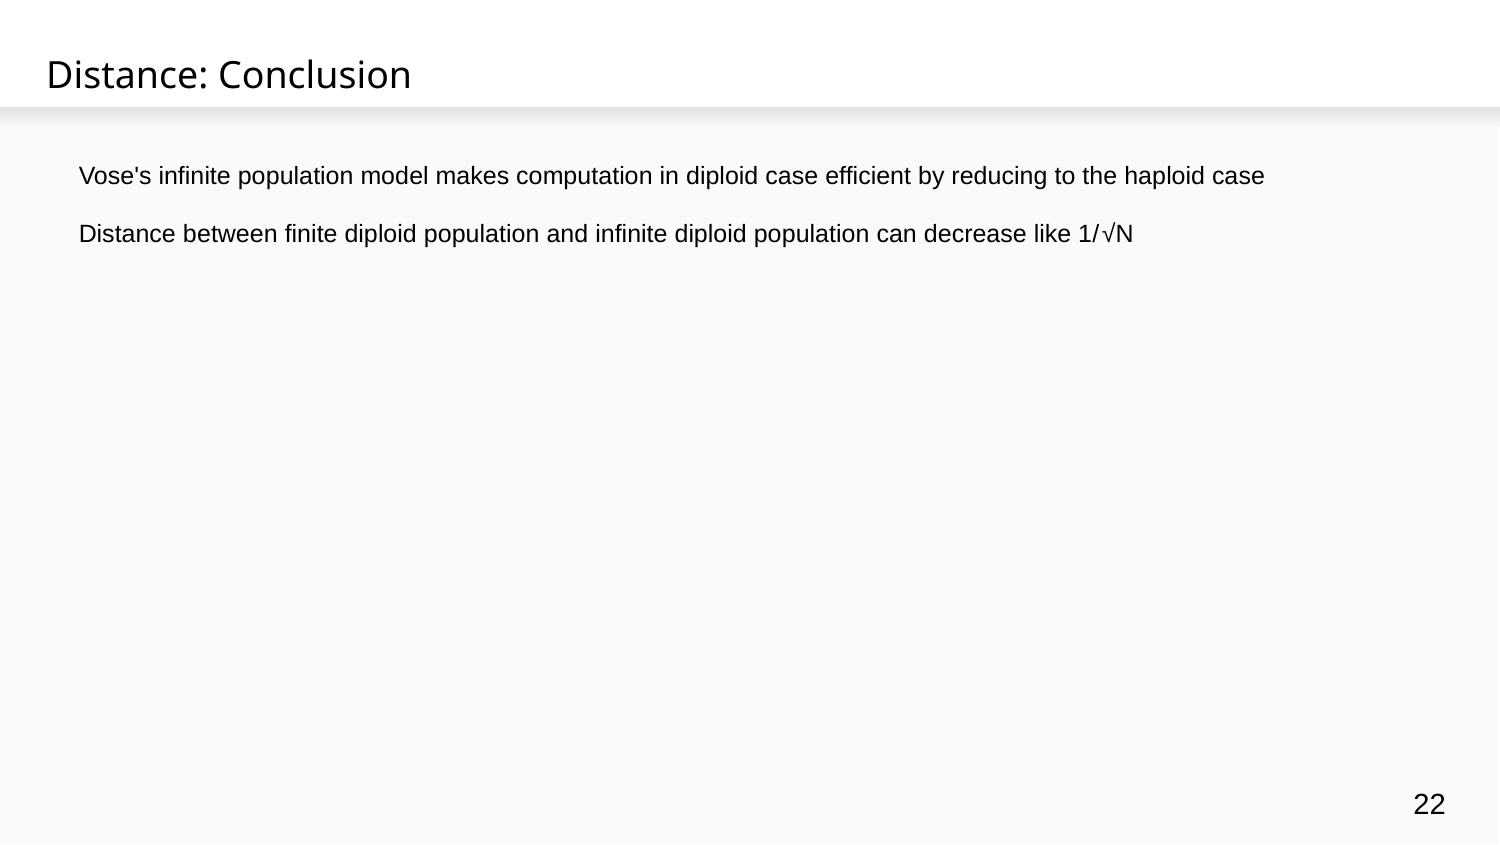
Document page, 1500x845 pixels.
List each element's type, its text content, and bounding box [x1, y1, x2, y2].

title Distance: Conclusion [46, 24, 1495, 124]
text_box Vose's infinite population model makes computation in diploid case efficient by reducing to the haploid case Distance between finite diploid population and infinite diploid population can decrease like 1/√N [28, 154, 1366, 421]
